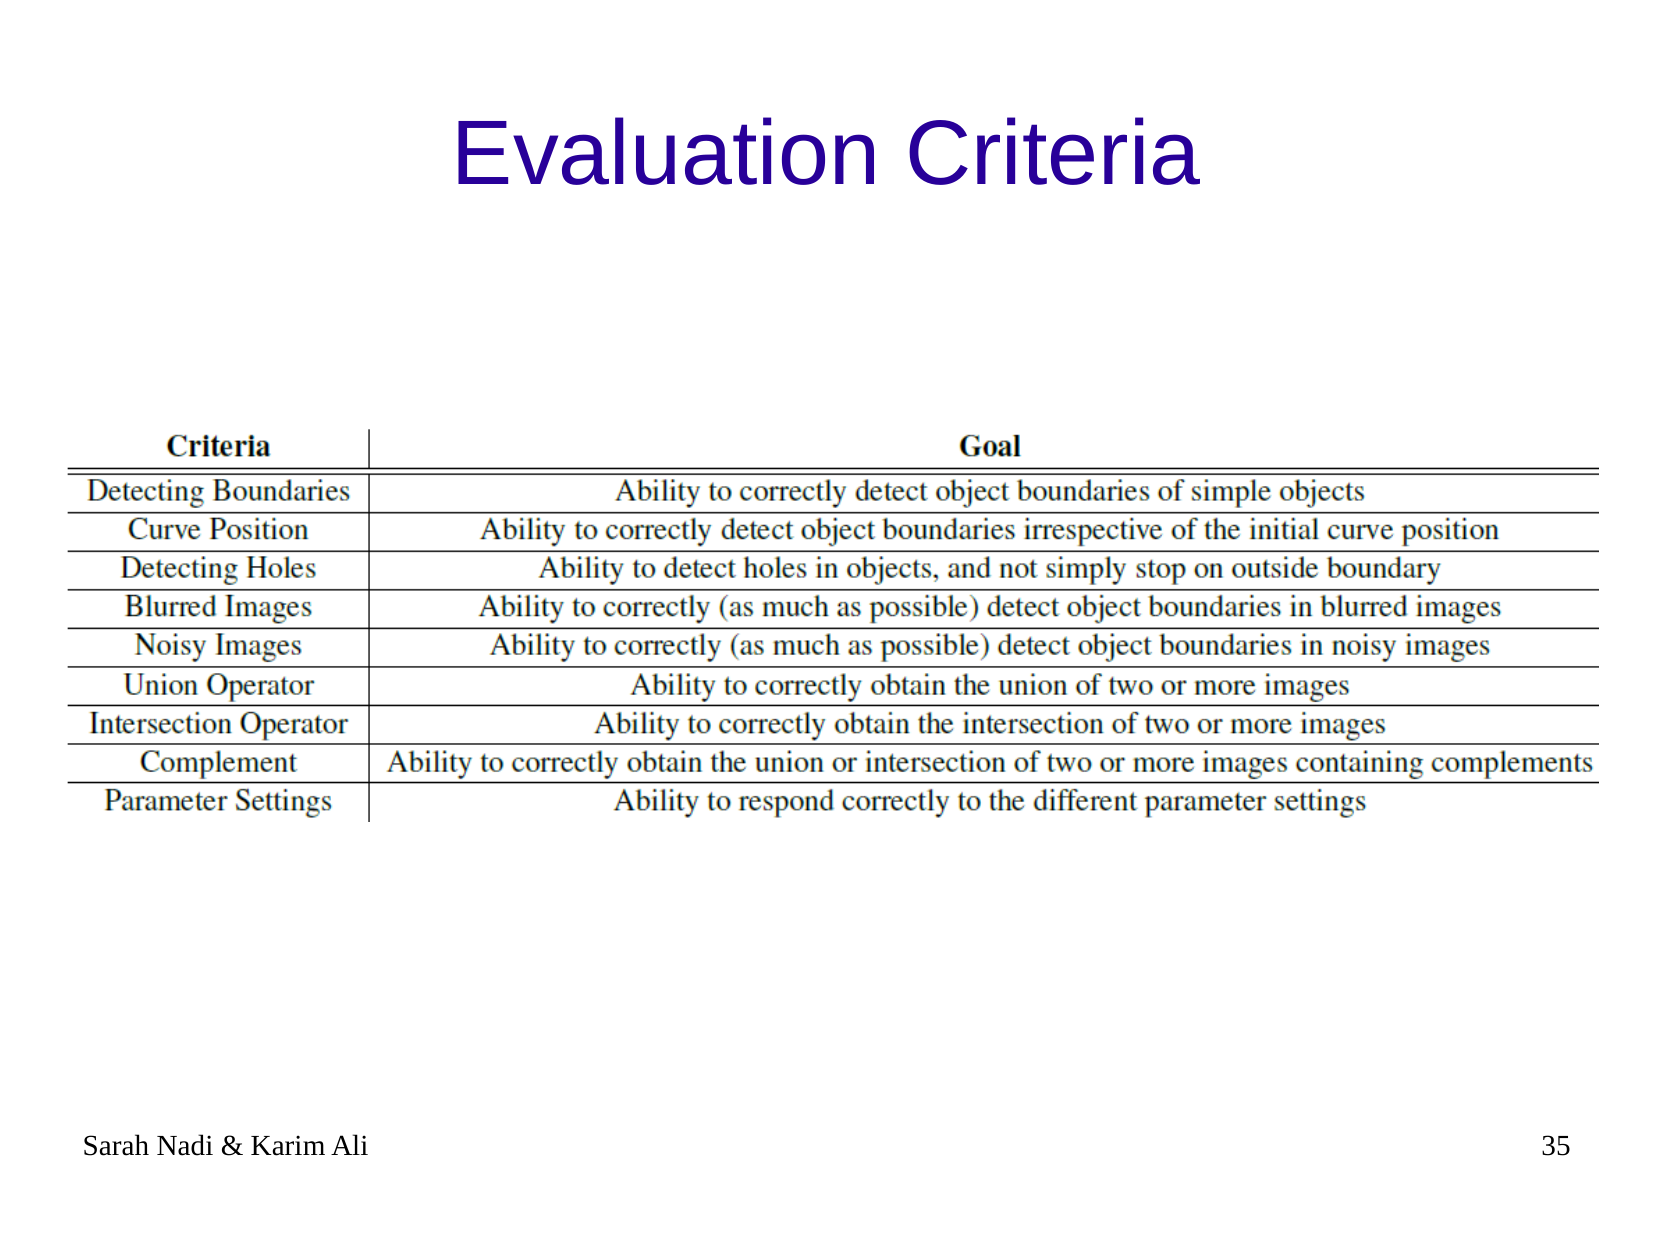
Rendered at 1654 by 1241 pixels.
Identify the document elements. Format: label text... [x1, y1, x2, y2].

picture [54, 418, 1599, 822]
title Evaluation Criteria [82, 56, 1571, 250]
